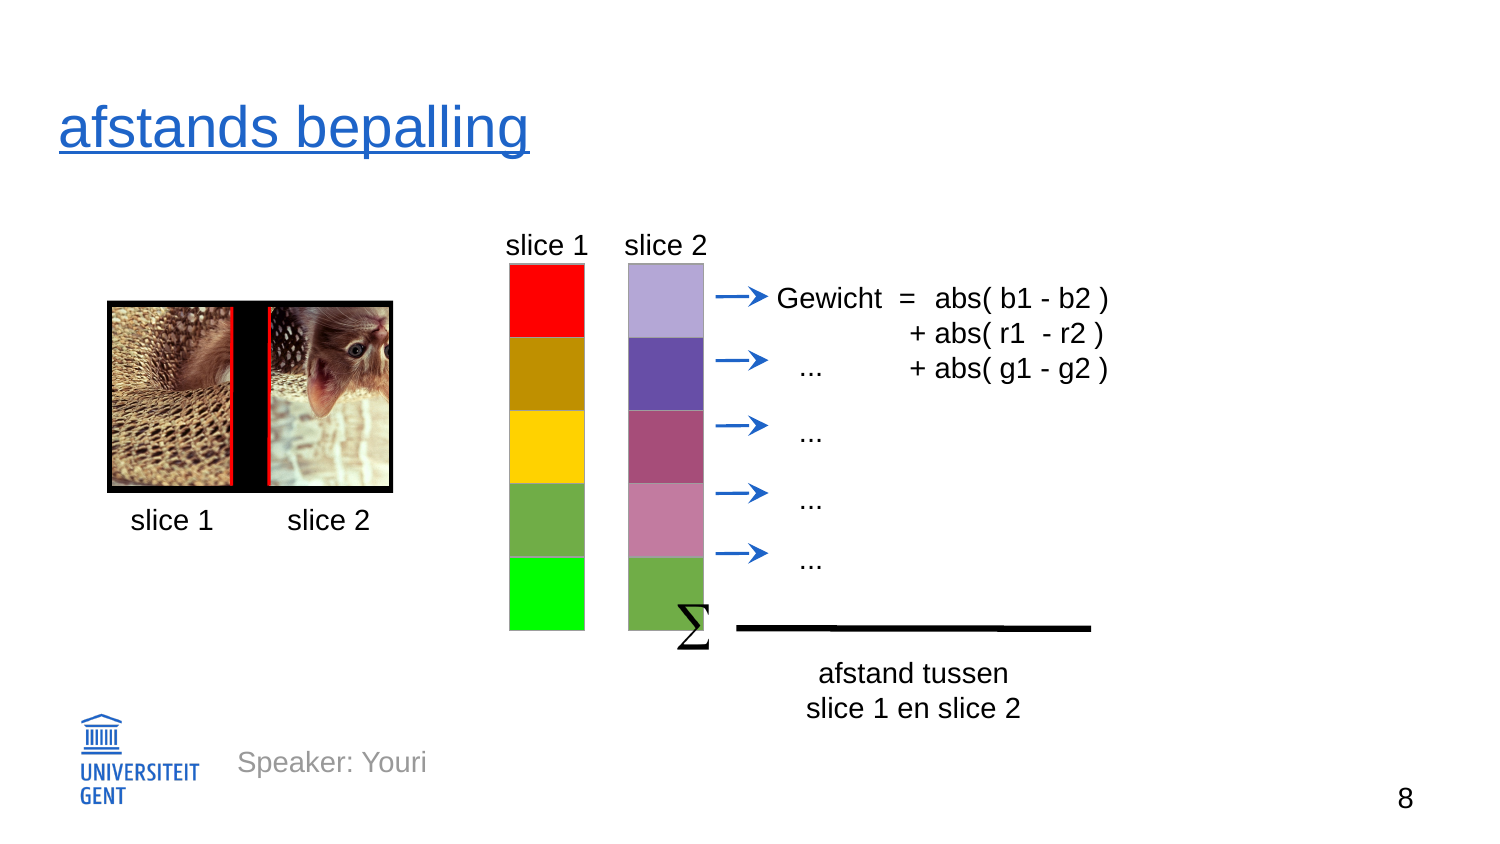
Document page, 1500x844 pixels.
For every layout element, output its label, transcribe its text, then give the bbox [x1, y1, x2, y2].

table_cell [629, 484, 703, 556]
text_box ... [783, 525, 839, 582]
text_box Gewicht = abs( b1 - b2 ) + abs( r1 - r2 ) + abs( g1 - g2 ) [761, 264, 1256, 396]
picture [663, 588, 730, 656]
table_cell [629, 558, 703, 630]
table_header [629, 274, 703, 337]
table_cell [629, 338, 703, 410]
title afstands bepalling [51, 72, 1449, 167]
text_box slice 1 [114, 485, 230, 548]
text_box slice 2 [608, 211, 724, 274]
slide_number <number> [1389, 764, 1480, 830]
picture [112, 307, 230, 487]
table_cell [629, 411, 703, 483]
text_box [107, 300, 394, 493]
text_box ... [783, 465, 839, 521]
text_box afstand tussen slice 1 en slice 2 [736, 639, 1092, 771]
text_box slice 1 [489, 211, 606, 274]
text_box Speaker: Youri [222, 728, 609, 799]
table_cell [510, 411, 584, 483]
table_header [510, 274, 584, 337]
picture [41, 683, 242, 844]
text_box ... [783, 332, 839, 389]
picture [271, 307, 389, 487]
table_cell [510, 484, 584, 556]
table_cell [510, 558, 584, 630]
text_box slice 2 [271, 485, 387, 548]
text_box ... [783, 397, 839, 454]
table_cell [510, 338, 584, 410]
